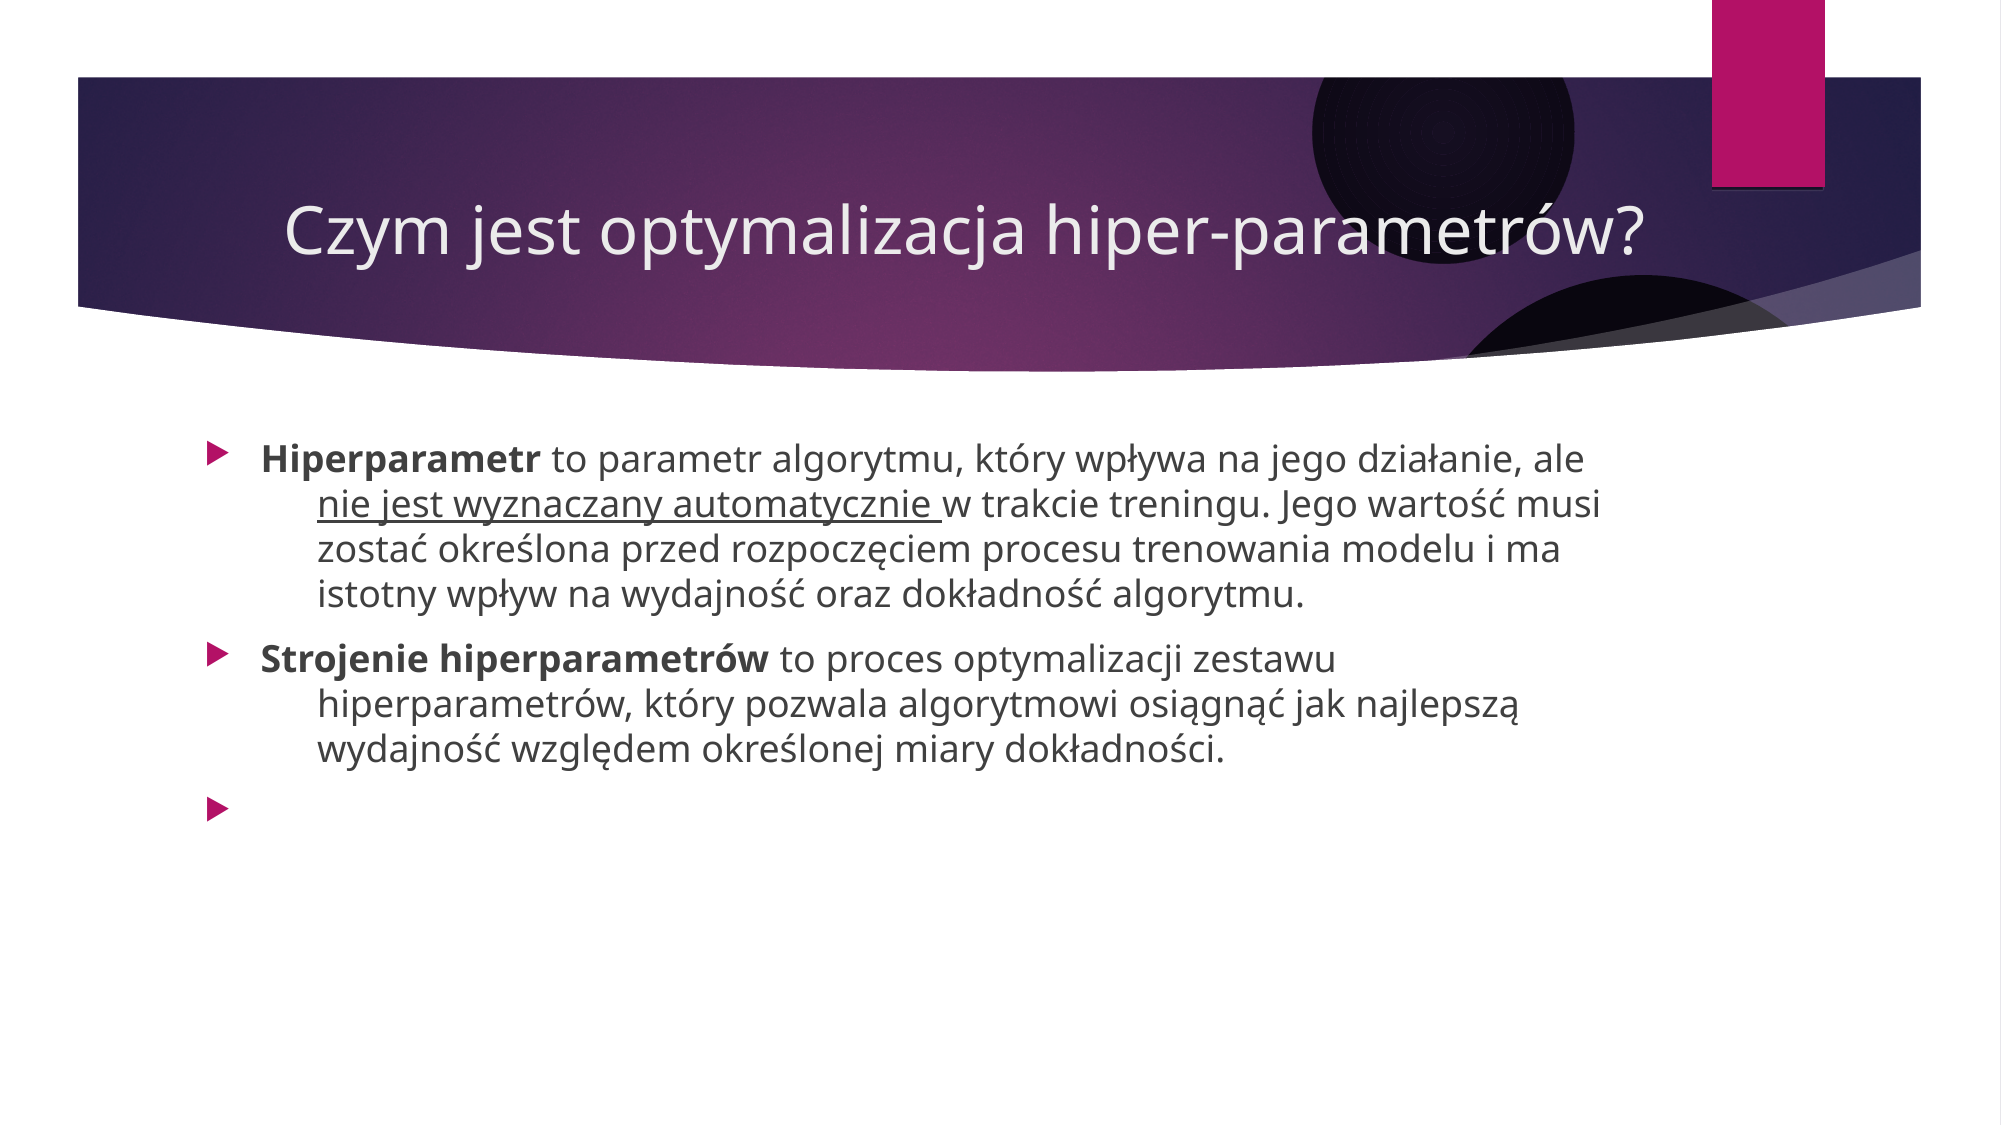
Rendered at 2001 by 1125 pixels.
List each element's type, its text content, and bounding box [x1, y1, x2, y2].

title Czym jest optymalizacja hiper-parametrów? [149, 154, 1799, 301]
list Hiperparametr to parametr algorytmu, który wpływa na jego działanie, ale nie jest wyznaczany automatycznie w trakcie treningu. Jego wartość musi zostać określona przed rozpoczęciem procesu trenowania modelu i ma istotny wpływ na wydajność oraz dokładność algorytmu. Strojenie hiperparametrów to proces optymalizacji zestawu hiperparametrów, który pozwala algorytmowi osiągnąć jak najlepszą wydajność względem określonej miary dokładności. [189, 427, 1638, 988]
